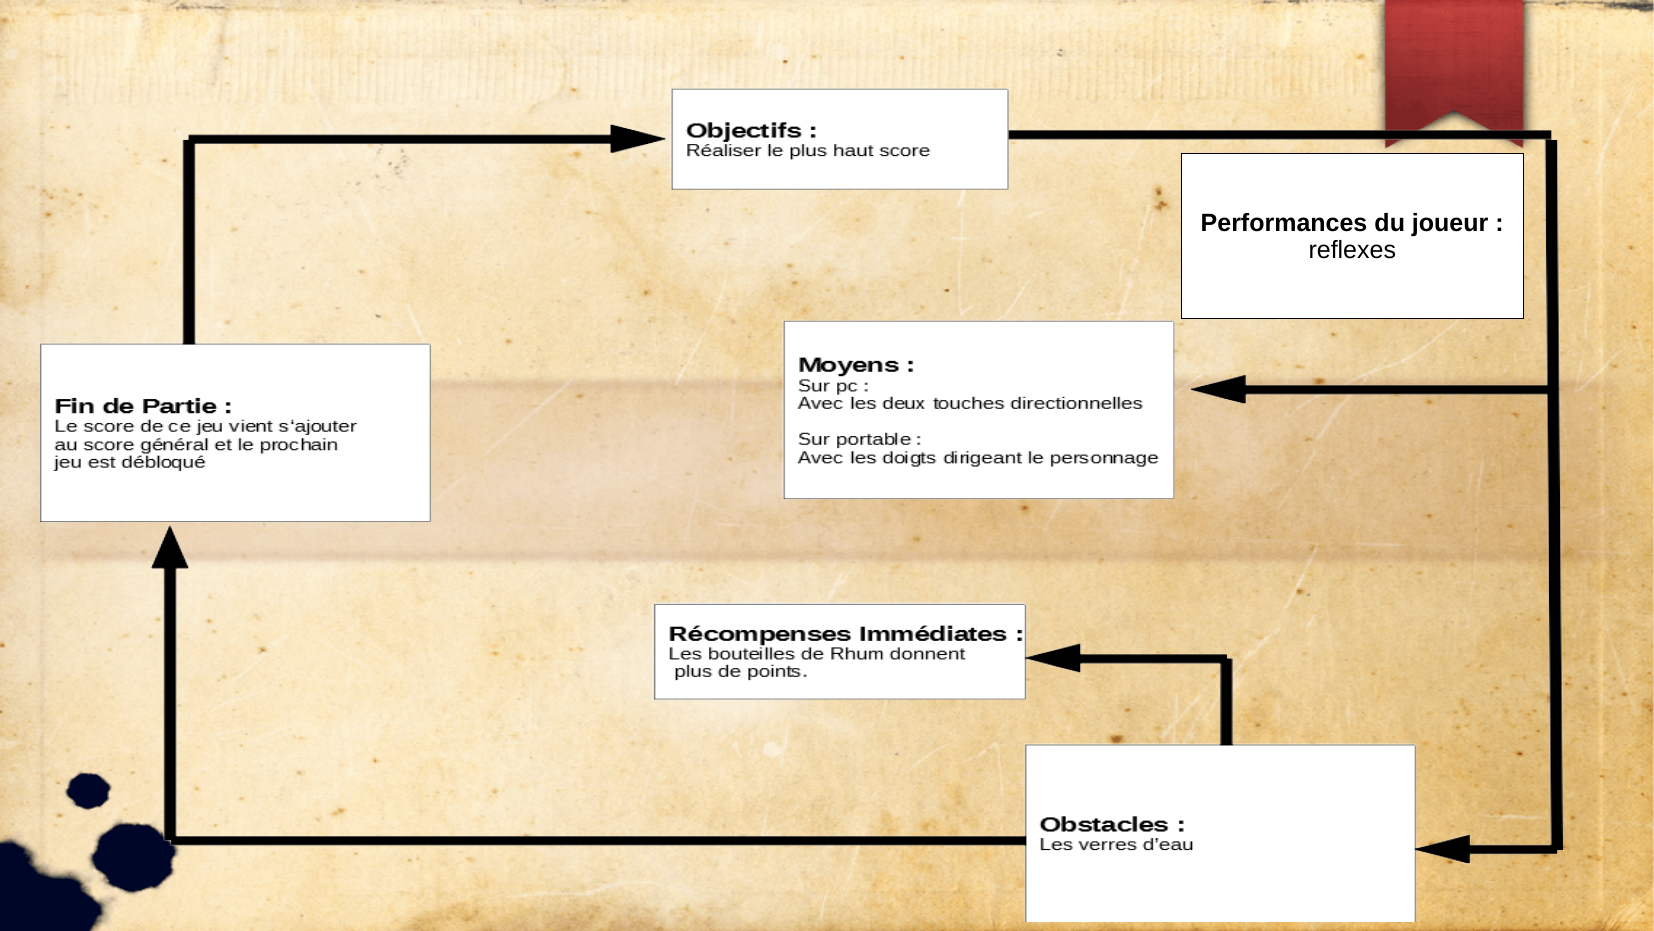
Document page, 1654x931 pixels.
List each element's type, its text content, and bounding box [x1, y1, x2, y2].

text_box Performances du joueur : reflexes [1181, 153, 1524, 319]
picture [0, 0, 1654, 931]
